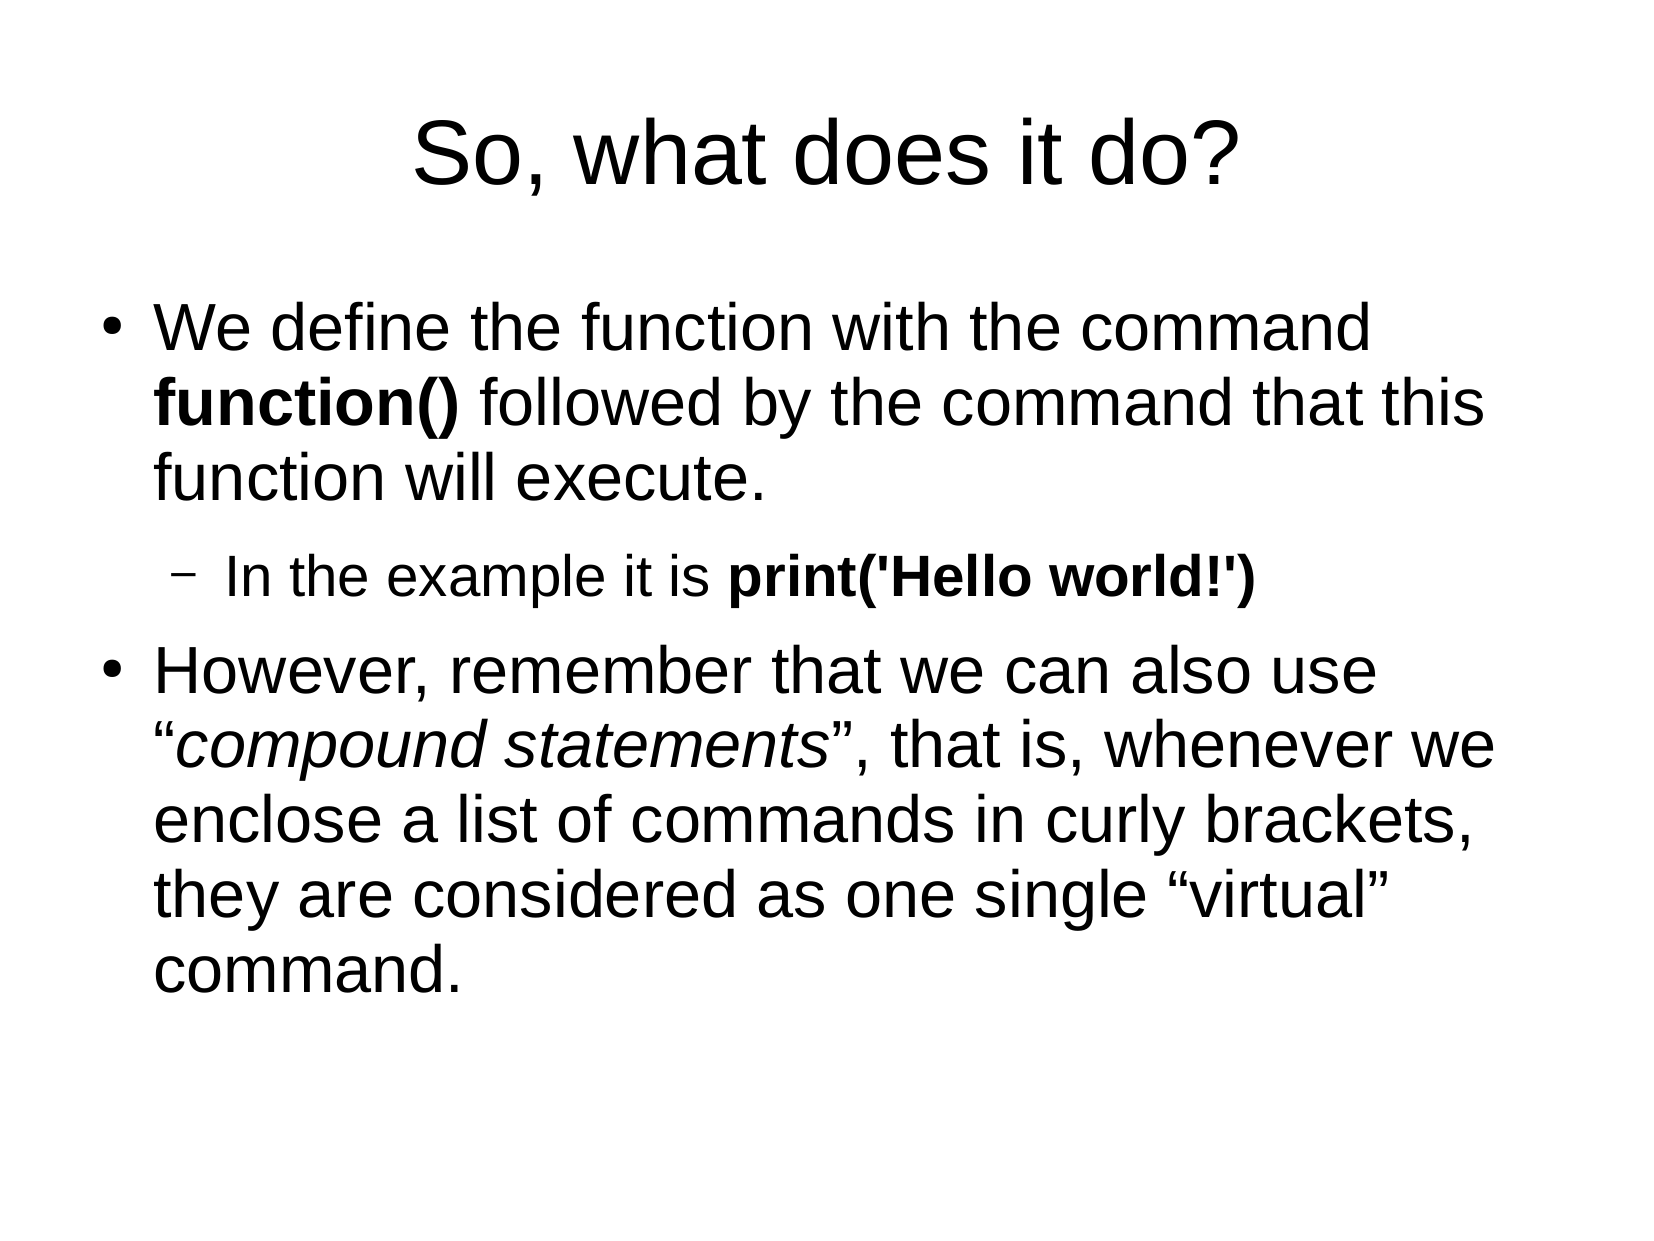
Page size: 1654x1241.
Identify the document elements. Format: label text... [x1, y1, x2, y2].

list We define the function with the command function() followed by the command that this function will execute. In the example it is print('Hello world!') However, remember that we can also use “compound statements”, that is, whenever we enclose a list of commands in curly brackets, they are considered as one single “virtual” command. [82, 290, 1571, 1010]
title So, what does it do? [82, 49, 1571, 257]
